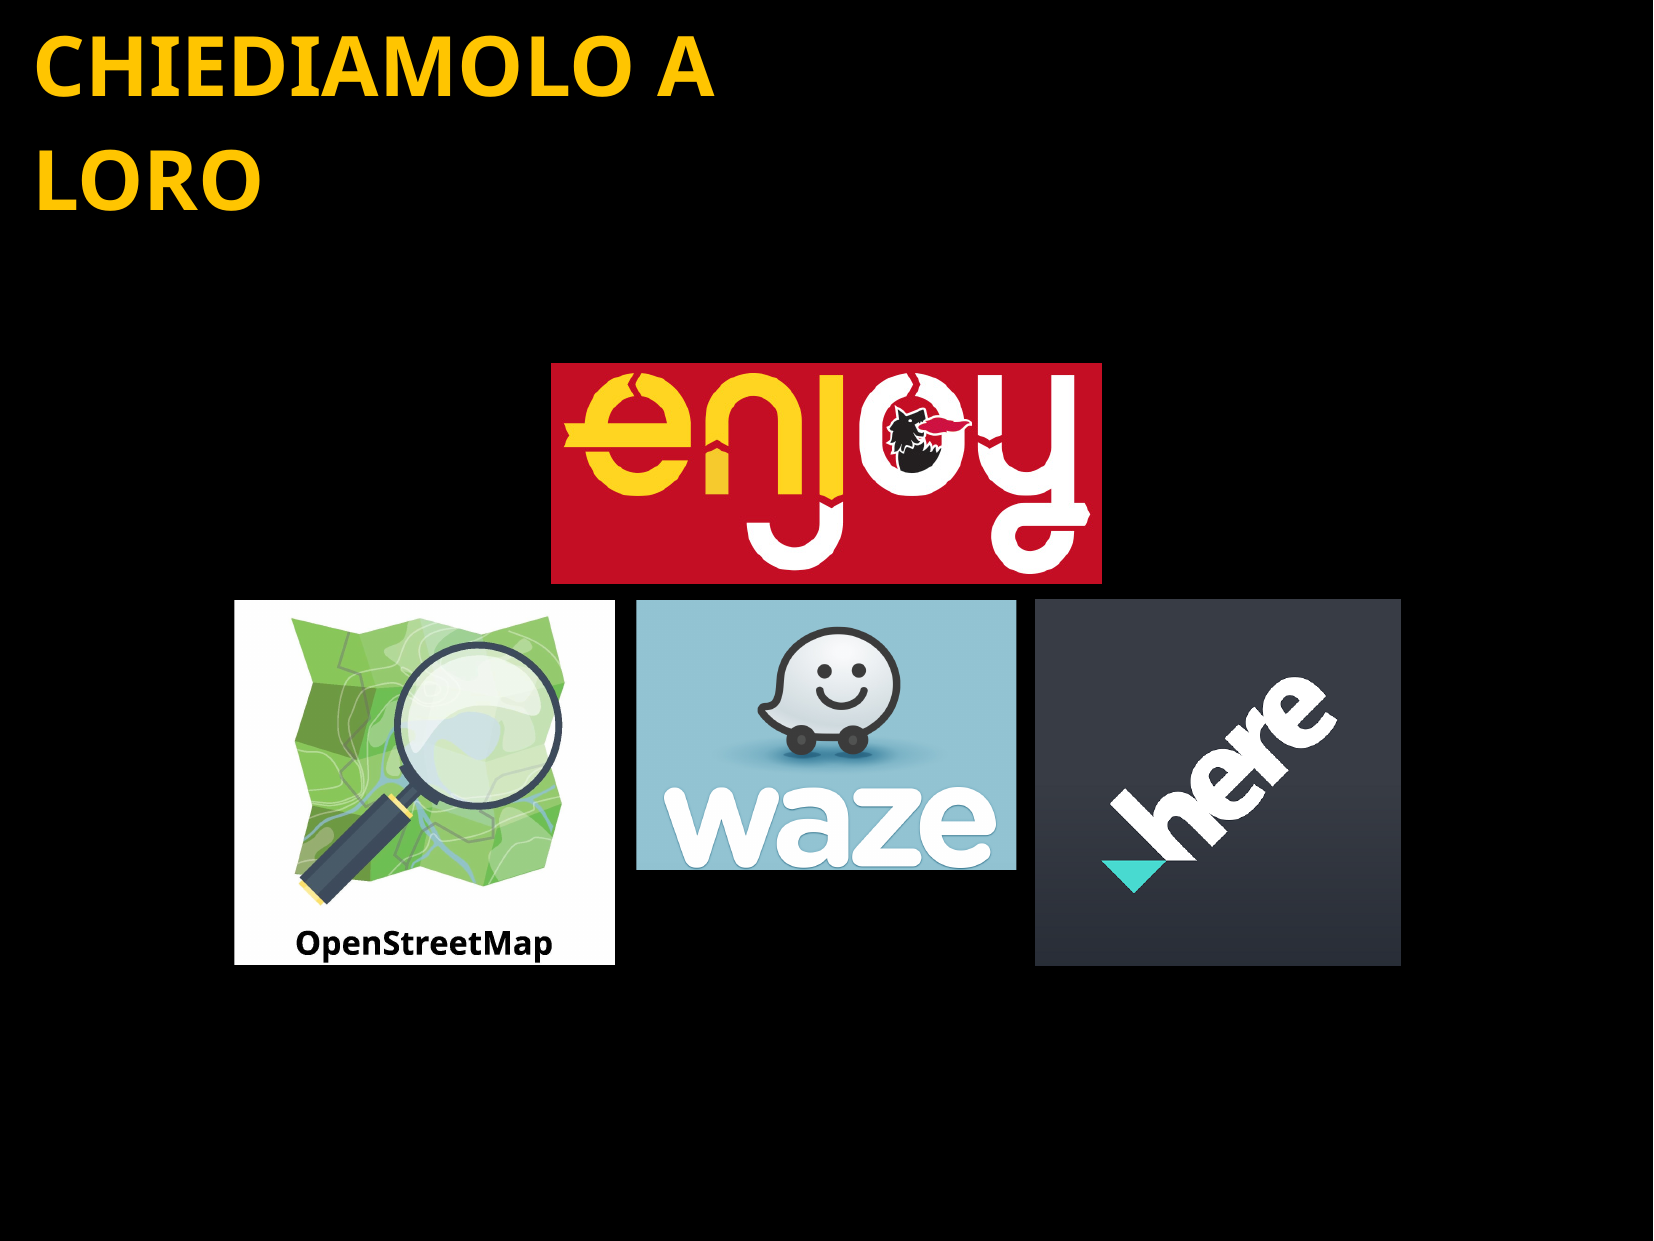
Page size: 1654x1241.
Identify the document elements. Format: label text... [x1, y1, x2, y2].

picture [636, 600, 1017, 870]
picture [551, 363, 1102, 584]
picture [234, 600, 616, 965]
picture [1035, 599, 1401, 966]
text_box CHIEDIAMOLO A LORO [17, 0, 841, 136]
